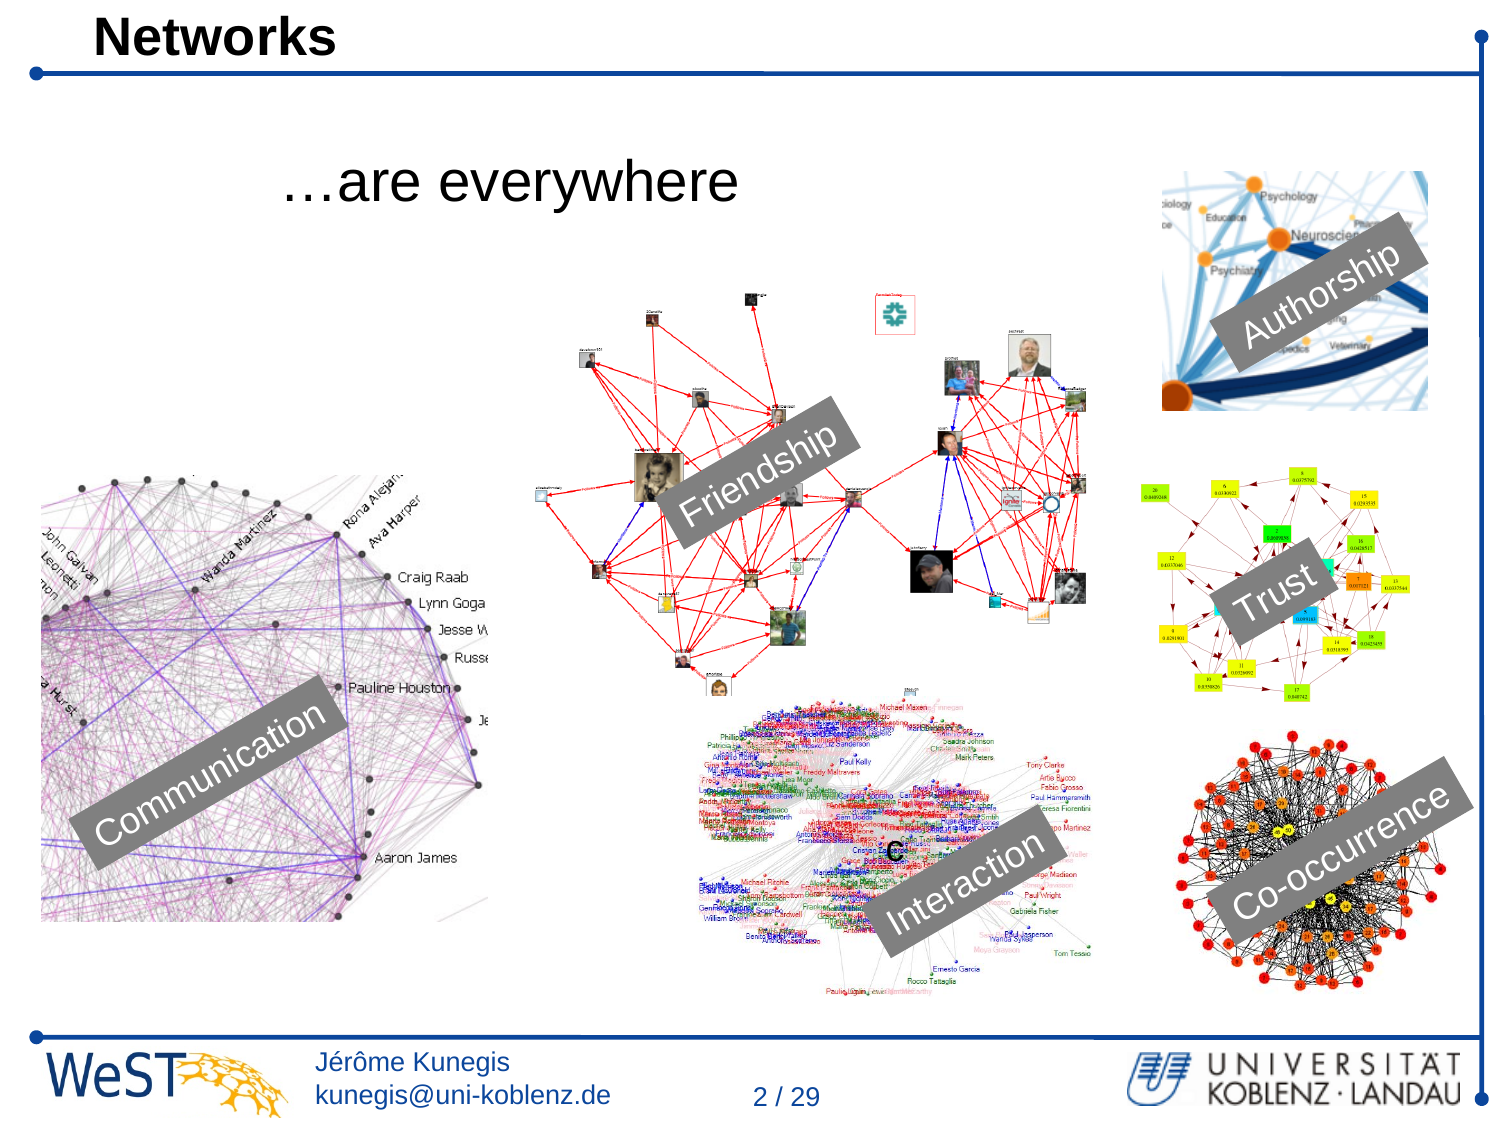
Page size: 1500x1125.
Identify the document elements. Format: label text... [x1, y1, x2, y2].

picture [1125, 449, 1426, 720]
text_box Communication [68, 674, 349, 871]
text_box Authorship [1209, 211, 1429, 373]
text_box Friendship [654, 395, 861, 550]
text_box c [696, 696, 1094, 997]
text_box …are everywhere [37, 136, 1500, 1051]
text_box Trust [1209, 537, 1339, 647]
picture [41, 475, 488, 922]
picture [1146, 729, 1476, 999]
text_box Co-occurrence [1205, 755, 1474, 946]
picture [1162, 171, 1428, 411]
picture [533, 290, 1088, 706]
text_box Networks [78, 0, 1463, 74]
picture [1127, 1052, 1460, 1106]
text_box Interaction [860, 804, 1068, 959]
picture [41, 1051, 302, 1118]
